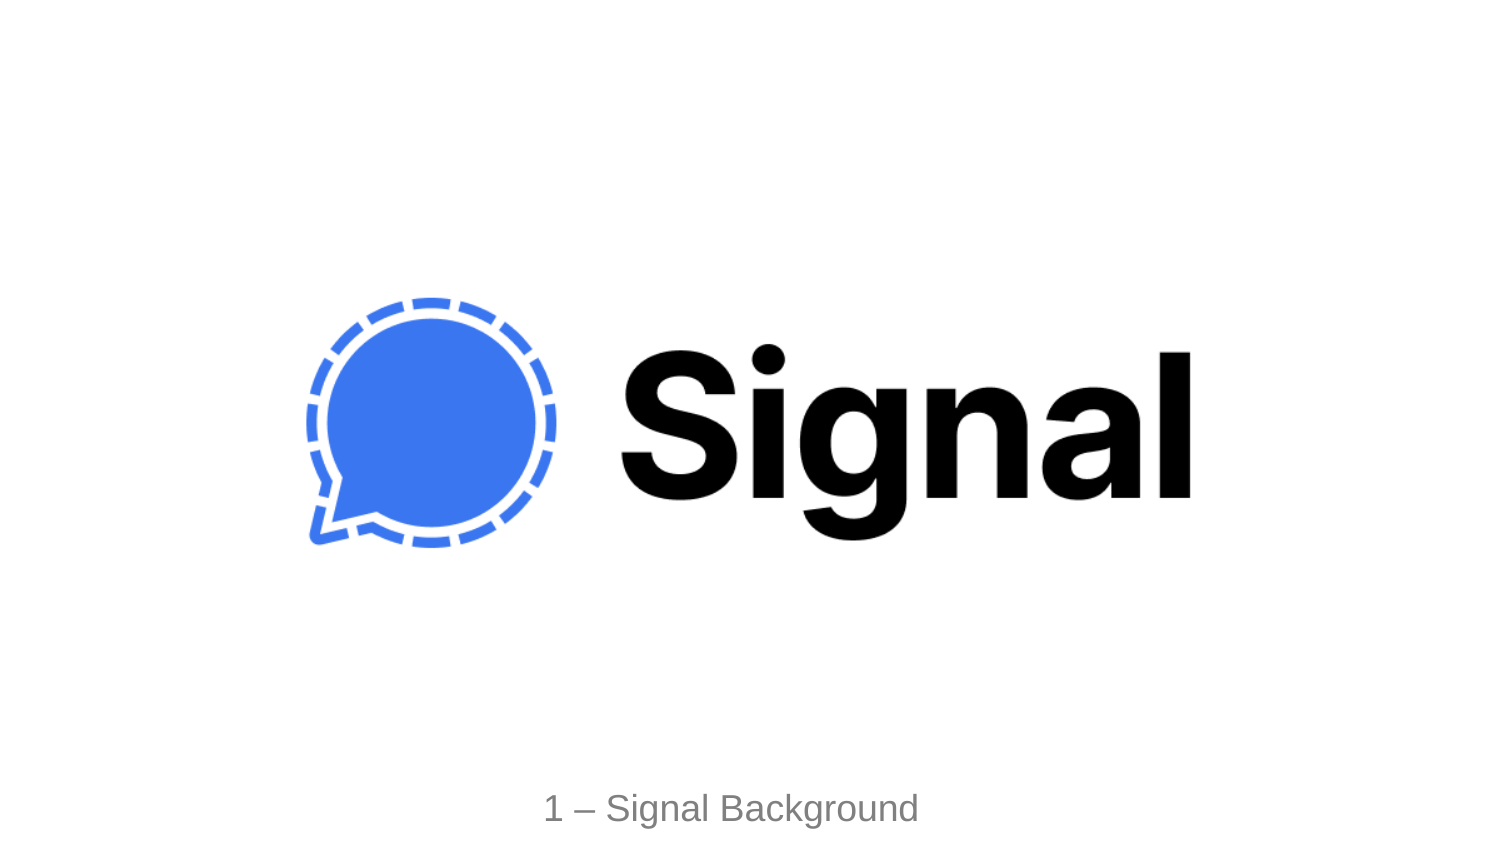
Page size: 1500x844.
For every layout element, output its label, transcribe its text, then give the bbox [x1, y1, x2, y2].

picture [4, 29, 1500, 817]
text_box 1 – Signal Background [528, 779, 935, 837]
